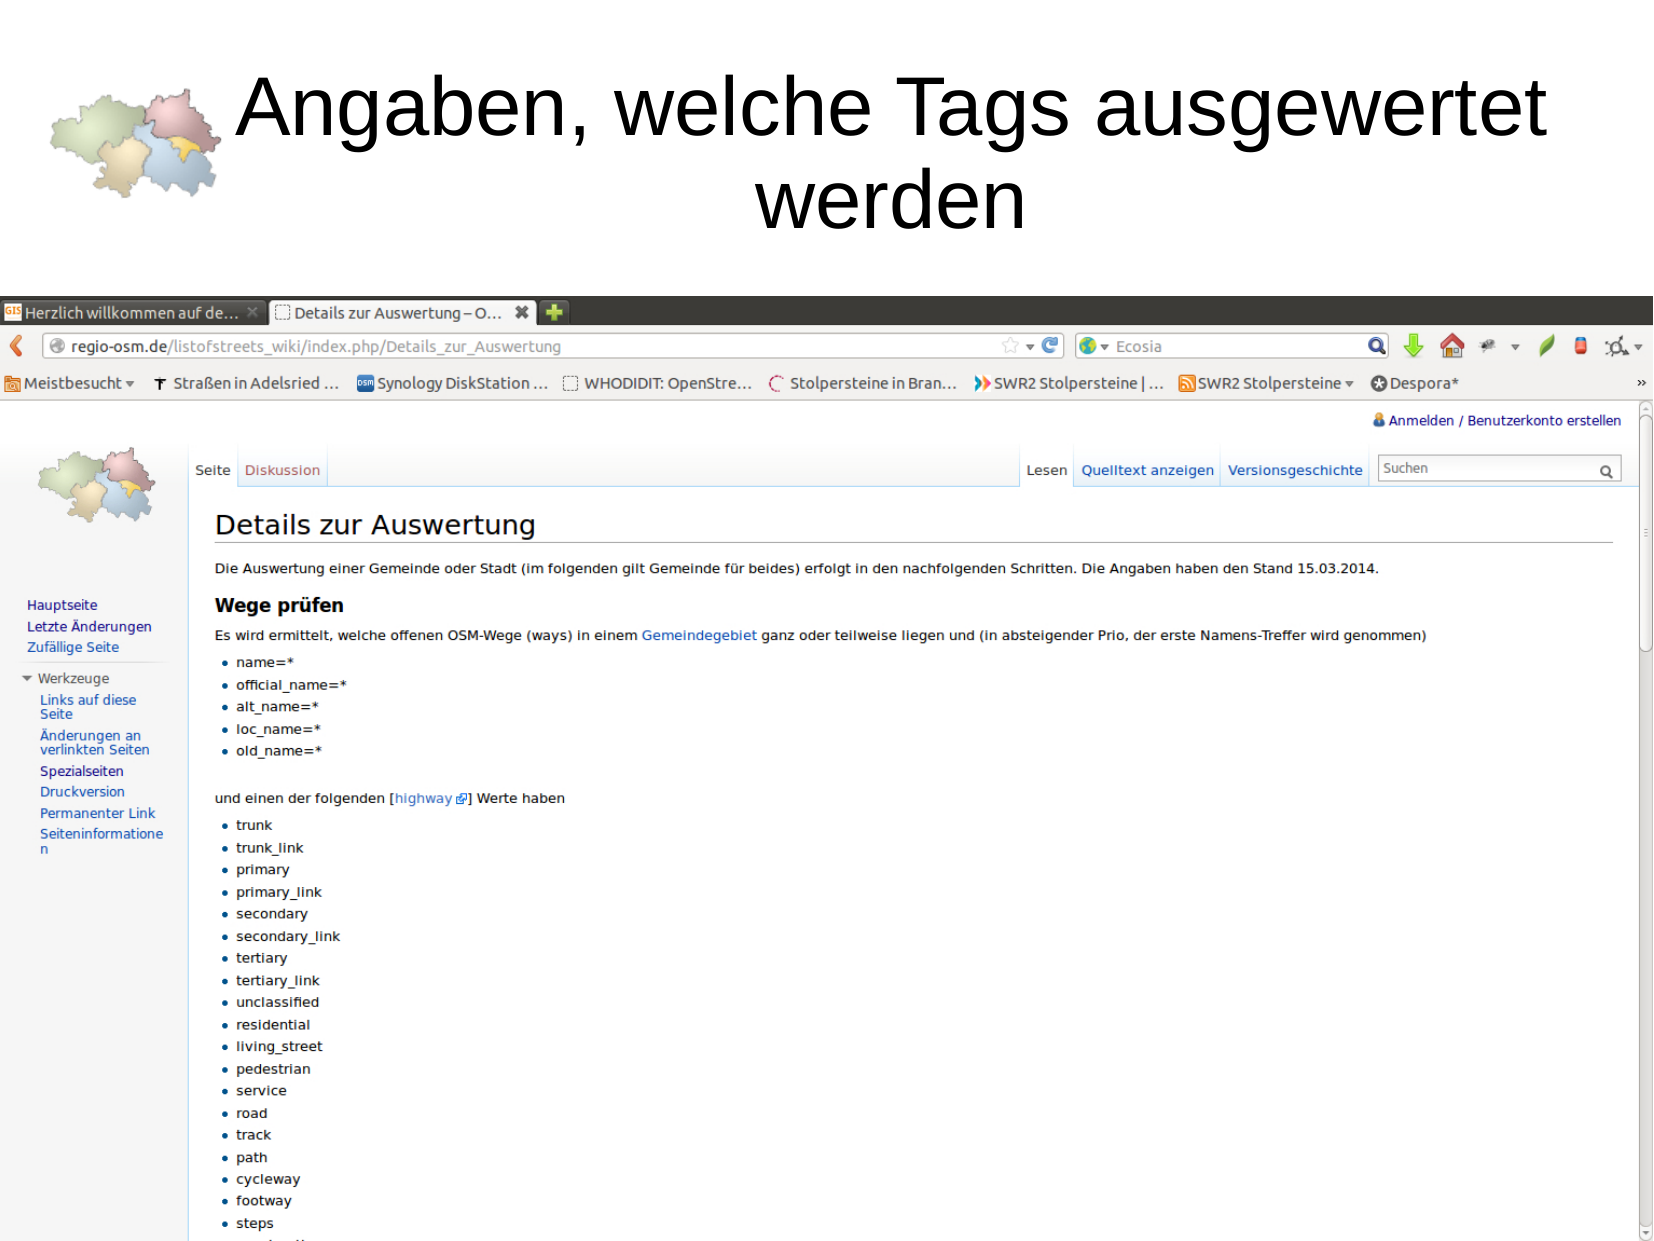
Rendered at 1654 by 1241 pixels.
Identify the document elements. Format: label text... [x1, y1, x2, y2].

picture [11, 68, 250, 225]
title Angaben, welche Tags ausgewertet werden [212, 49, 1571, 257]
picture [0, 296, 1653, 1241]
